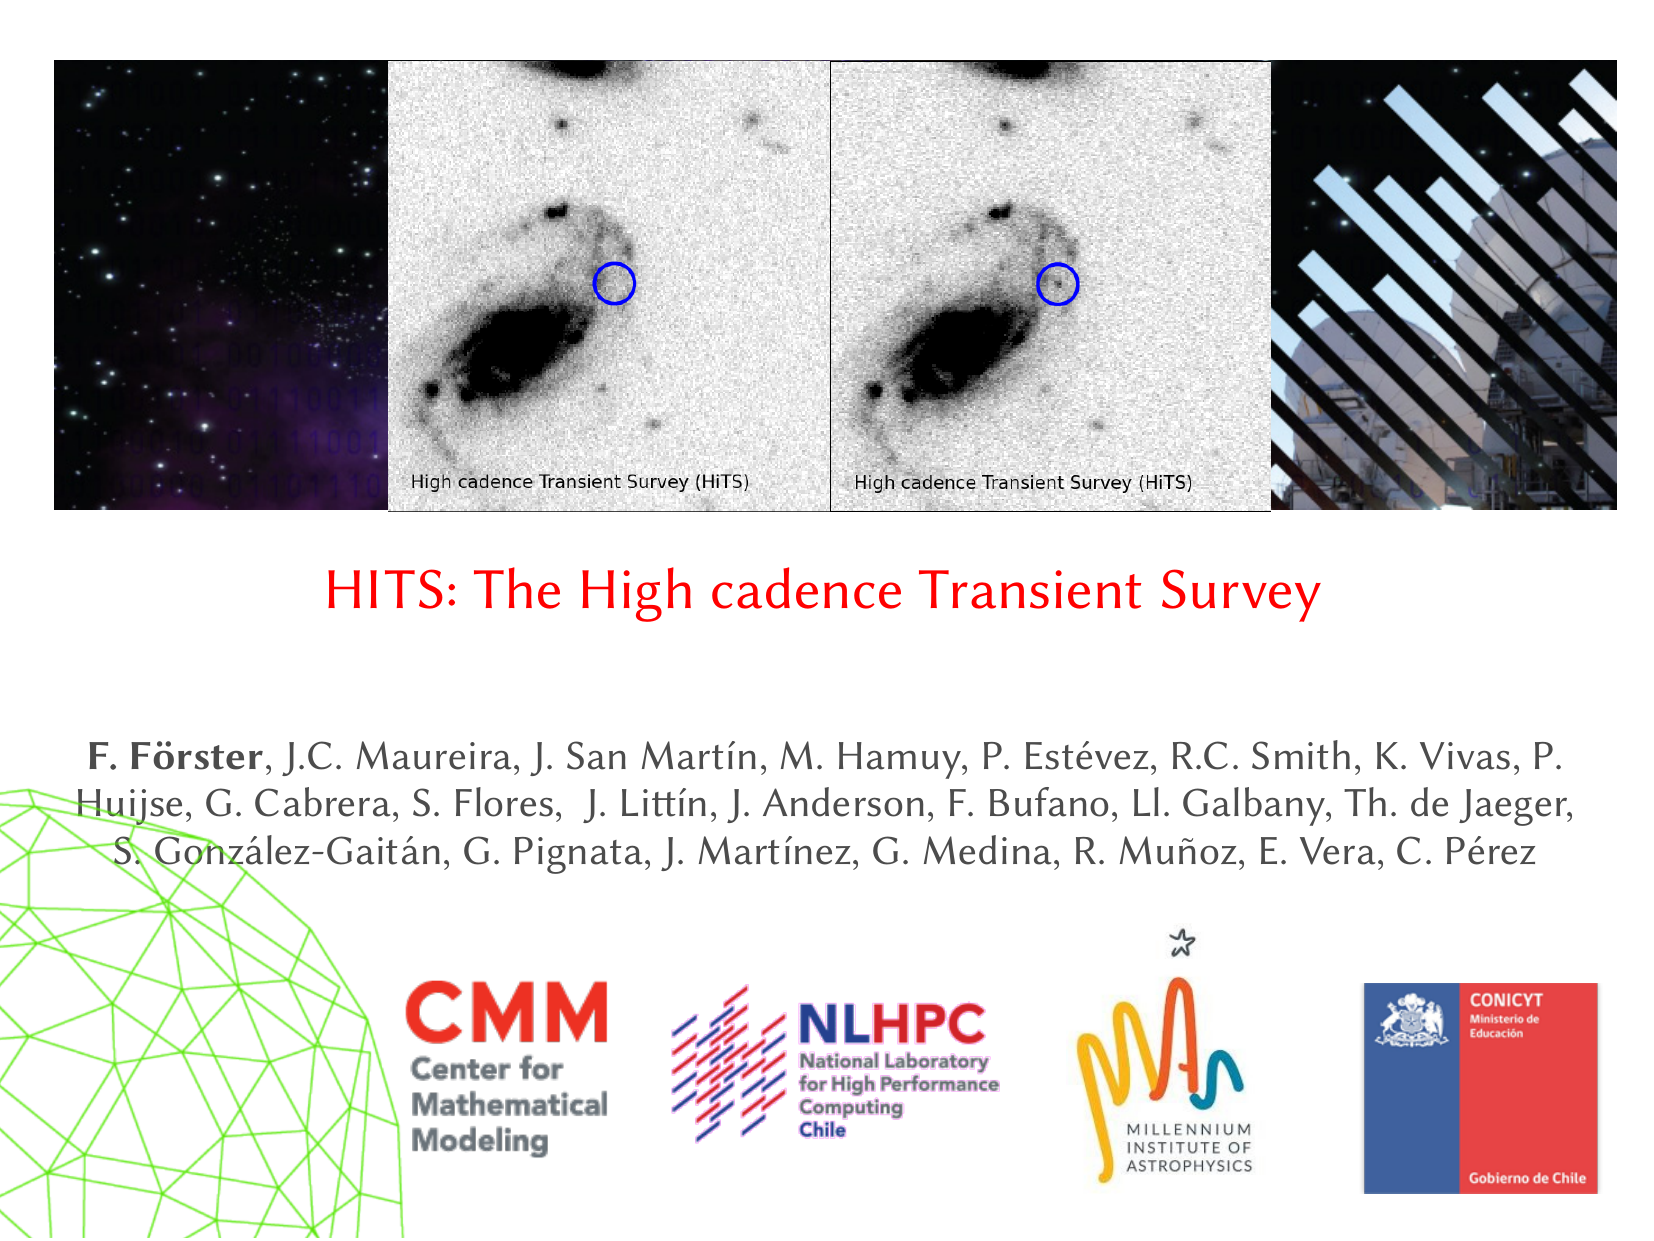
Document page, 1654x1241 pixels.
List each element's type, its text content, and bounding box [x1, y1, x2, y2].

picture [0, 787, 611, 1238]
text_box HITS: The High cadence Transient Survey [125, 549, 1521, 724]
picture [669, 983, 1003, 1145]
text_box F. Förster, J.C. Maureira, J. San Martín, M. Hamuy, P. Estévez, R.C. Smith, K. Vivas, P. Huijse, G. Cabrera, S. Flores, J. Littín, J. Anderson, F. Bufano, Ll. Galbany, Th. de Jaeger, S. González-Gaitán, G. Pignata, J. Martínez, G. Medina, R. Muñoz, E. Vera, C. Pérez [60, 724, 1591, 990]
picture [1066, 923, 1266, 1194]
picture [54, 60, 1617, 512]
picture [1359, 983, 1603, 1194]
